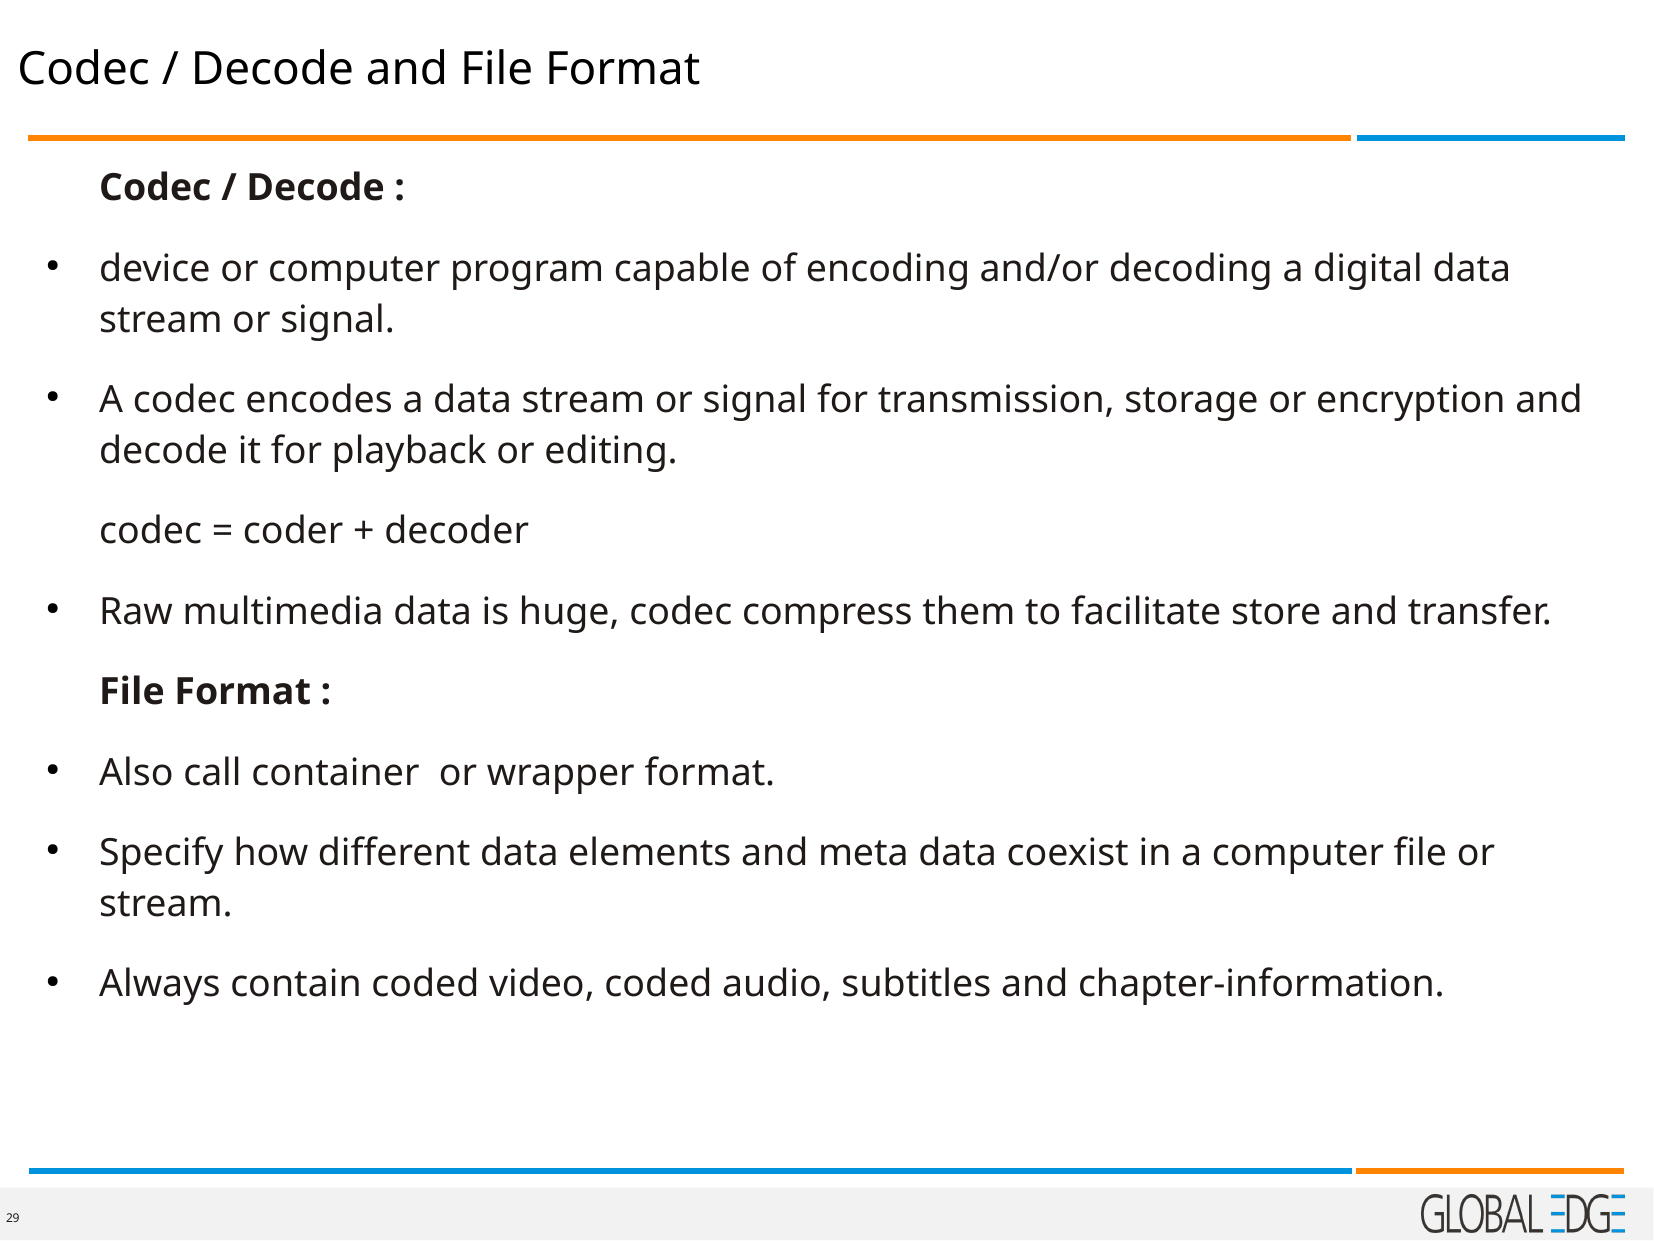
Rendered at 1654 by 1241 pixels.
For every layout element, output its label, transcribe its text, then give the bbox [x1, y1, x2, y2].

list Codec / Decode : device or computer program capable of encoding and/or decoding a digital data stream or signal. A codec encodes a data stream or signal for transmission, storage or encryption and decode it for playback or editing. codec = coder + decoder Raw multimedia data is huge, codec compress them to facilitate store and transfer. File Format : Also call container or wrapper format. Specify how different data elements and meta data coexist in a computer file or stream. Always contain coded video, coded audio, subtitles and chapter-information. [28, 160, 1625, 1153]
picture [1421, 1194, 1625, 1233]
title Codec / Decode and File Format [17, 18, 1499, 115]
